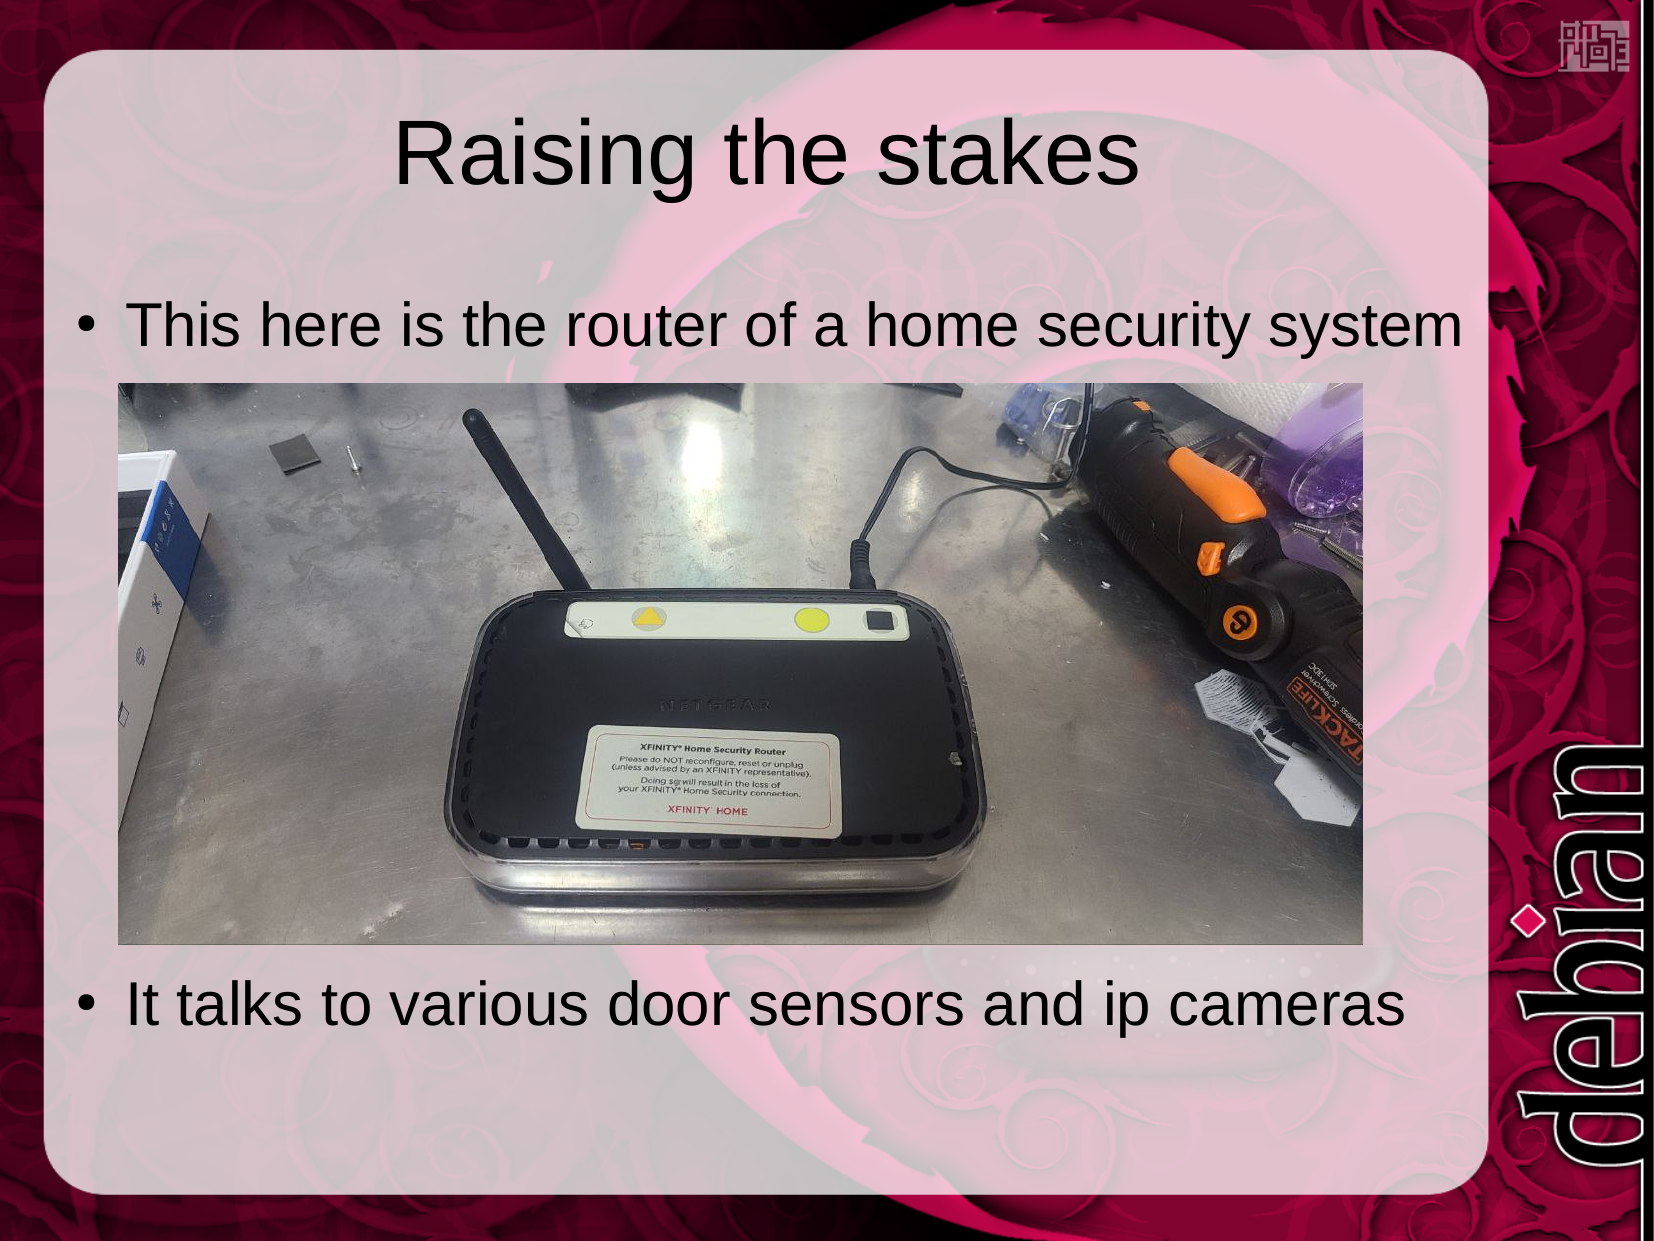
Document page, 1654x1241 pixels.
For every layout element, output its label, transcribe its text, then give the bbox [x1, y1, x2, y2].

picture [0, 0, 1654, 1241]
title Raising the stakes [59, 49, 1477, 257]
list This here is the router of a home security system It talks to various door sensors and ip cameras [59, 290, 1477, 1109]
